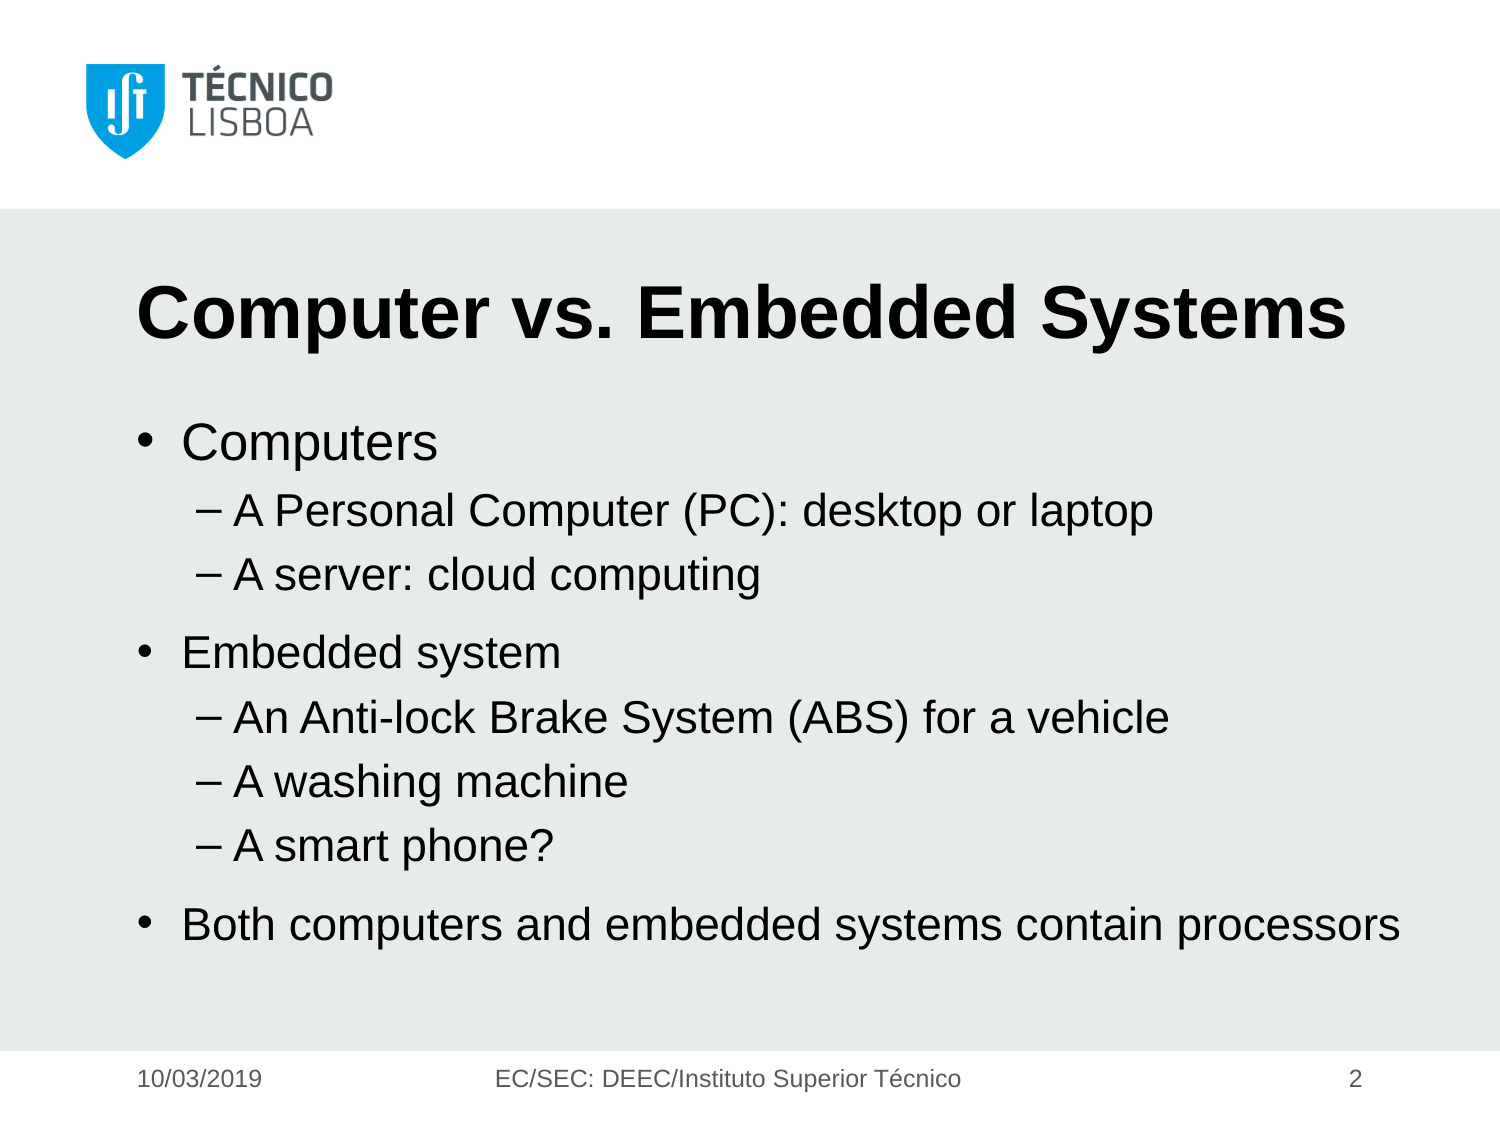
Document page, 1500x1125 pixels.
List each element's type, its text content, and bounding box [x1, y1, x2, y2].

picture [0, 0, 1500, 1125]
title Computer vs. Embedded Systems [121, 237, 1378, 381]
slide_number <number> [1077, 1052, 1378, 1103]
list Computers A Personal Computer (PC): desktop or laptop A server: cloud computing Embedded system An Anti-lock Brake System (ABS) for a vehicle A washing machine A smart phone? Both computers and embedded systems contain processors [121, 400, 1445, 1005]
slide_number 10/03/2019 [121, 1052, 425, 1103]
footer EC/SEC: DEEC/Instituto Superior Técnico [476, 1052, 988, 1103]
